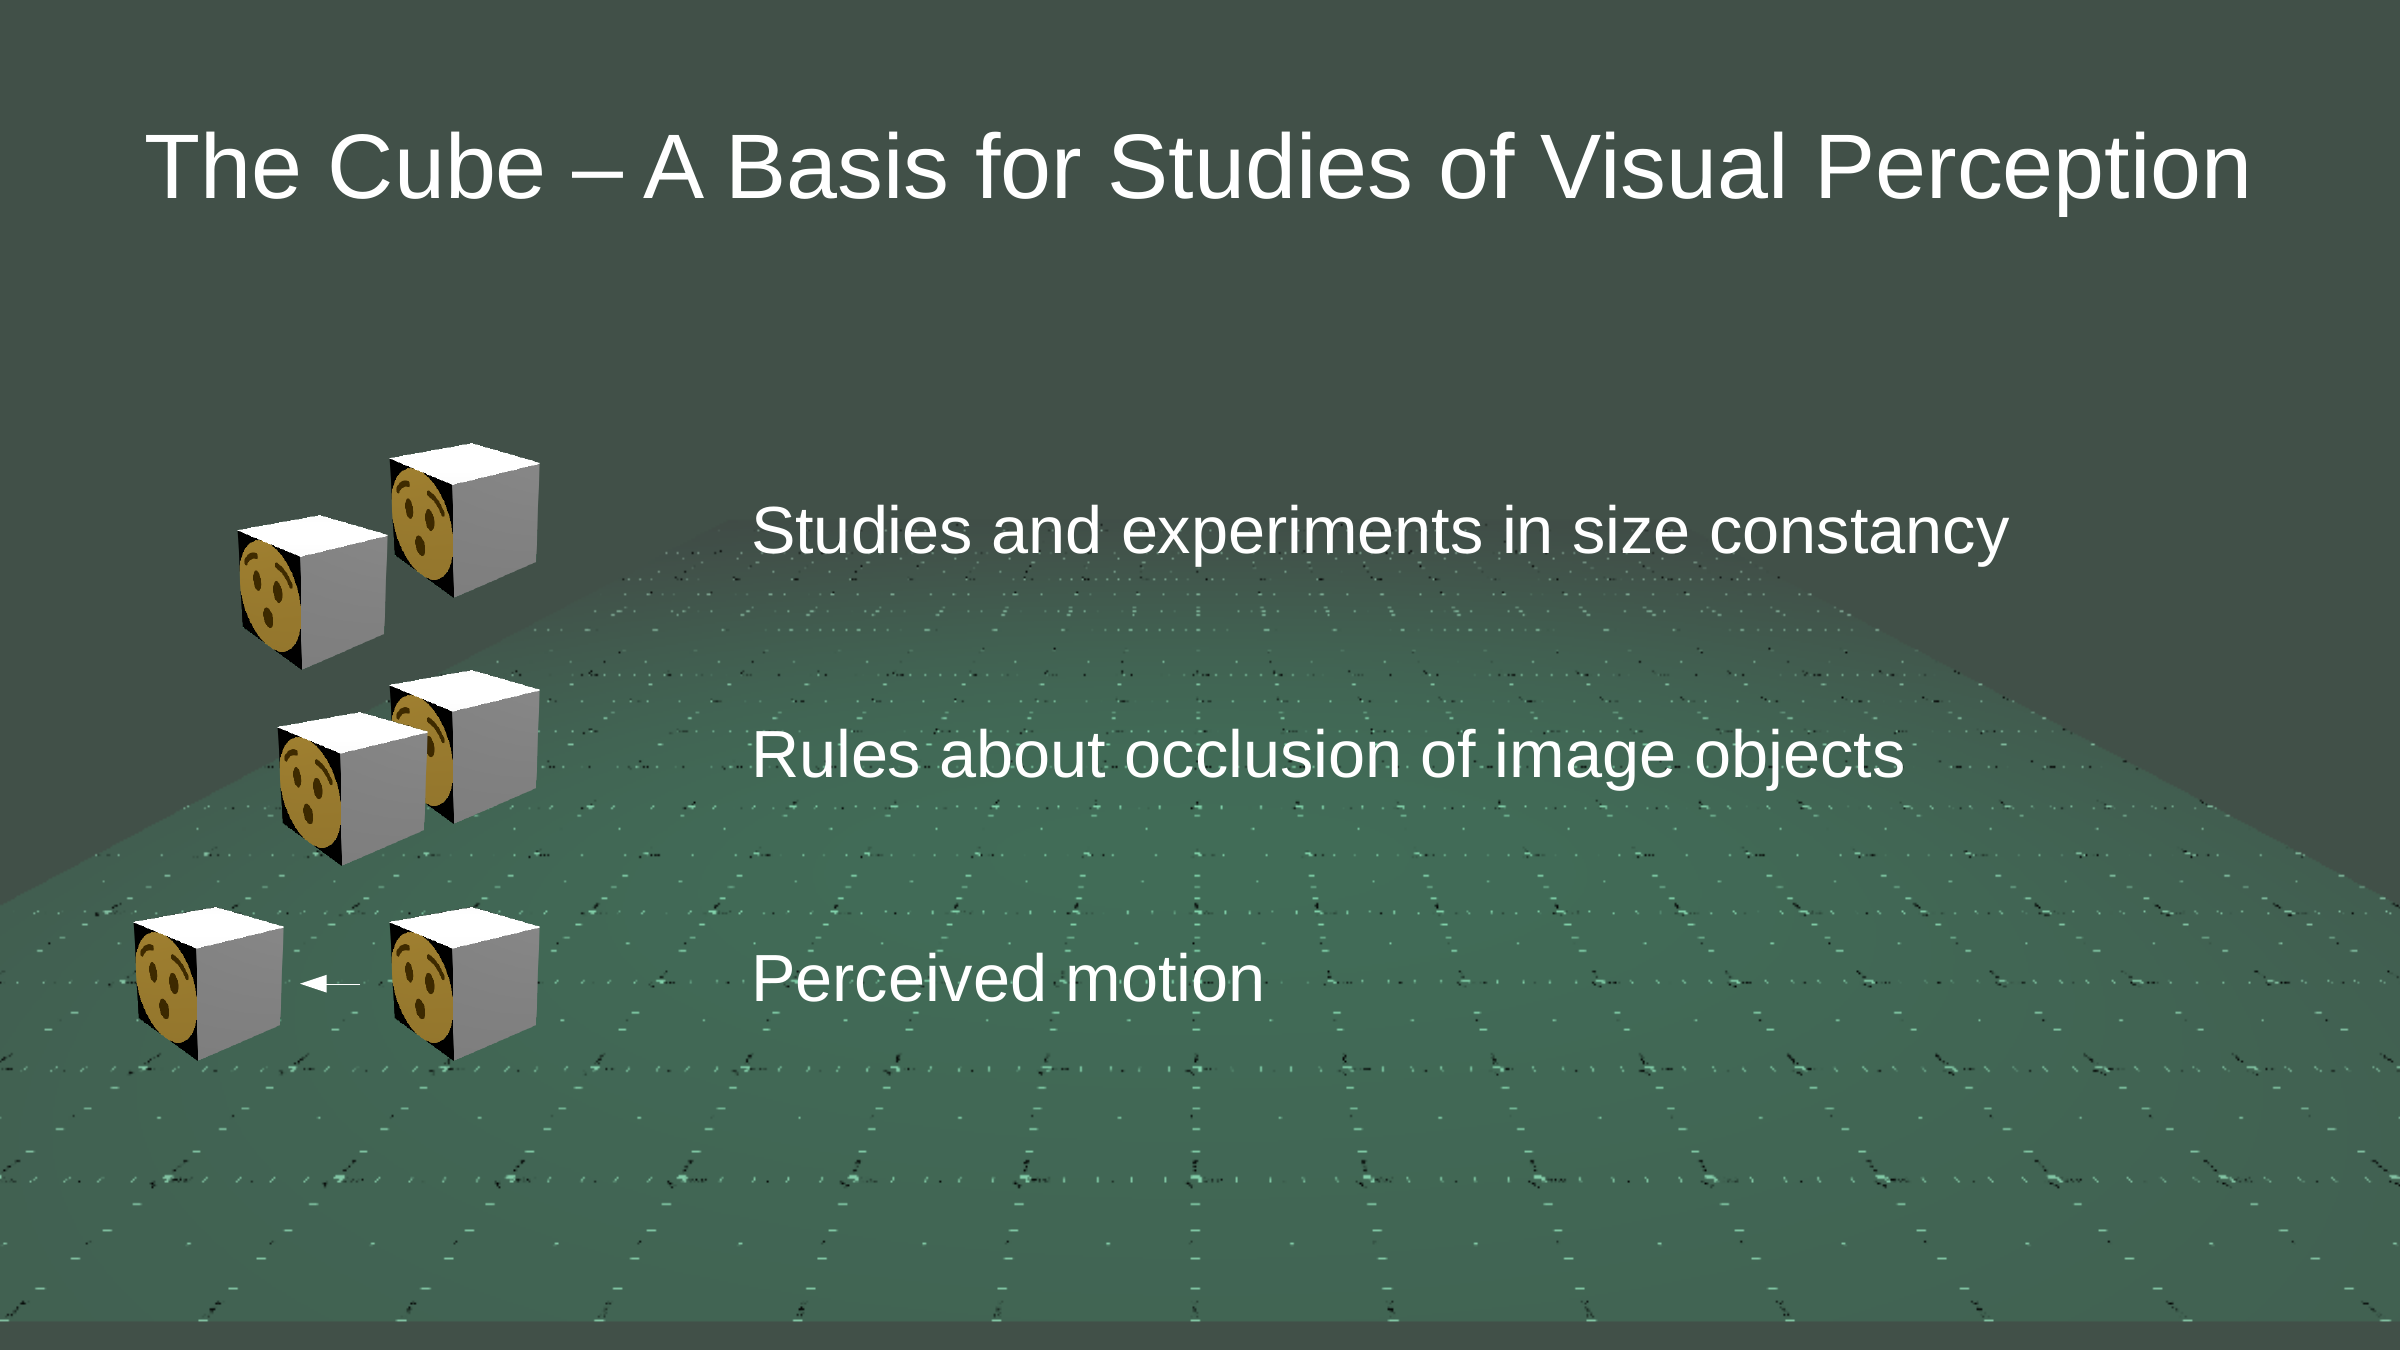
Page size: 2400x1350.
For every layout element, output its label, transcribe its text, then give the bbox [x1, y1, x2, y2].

picture [0, 0, 2400, 1350]
title The Cube – A Basis for Studies of Visual Perception [120, 53, 2280, 280]
text_box Studies and experiments in size constancy Rules about occlusion of image objects Perceived motion [736, 485, 2027, 1022]
